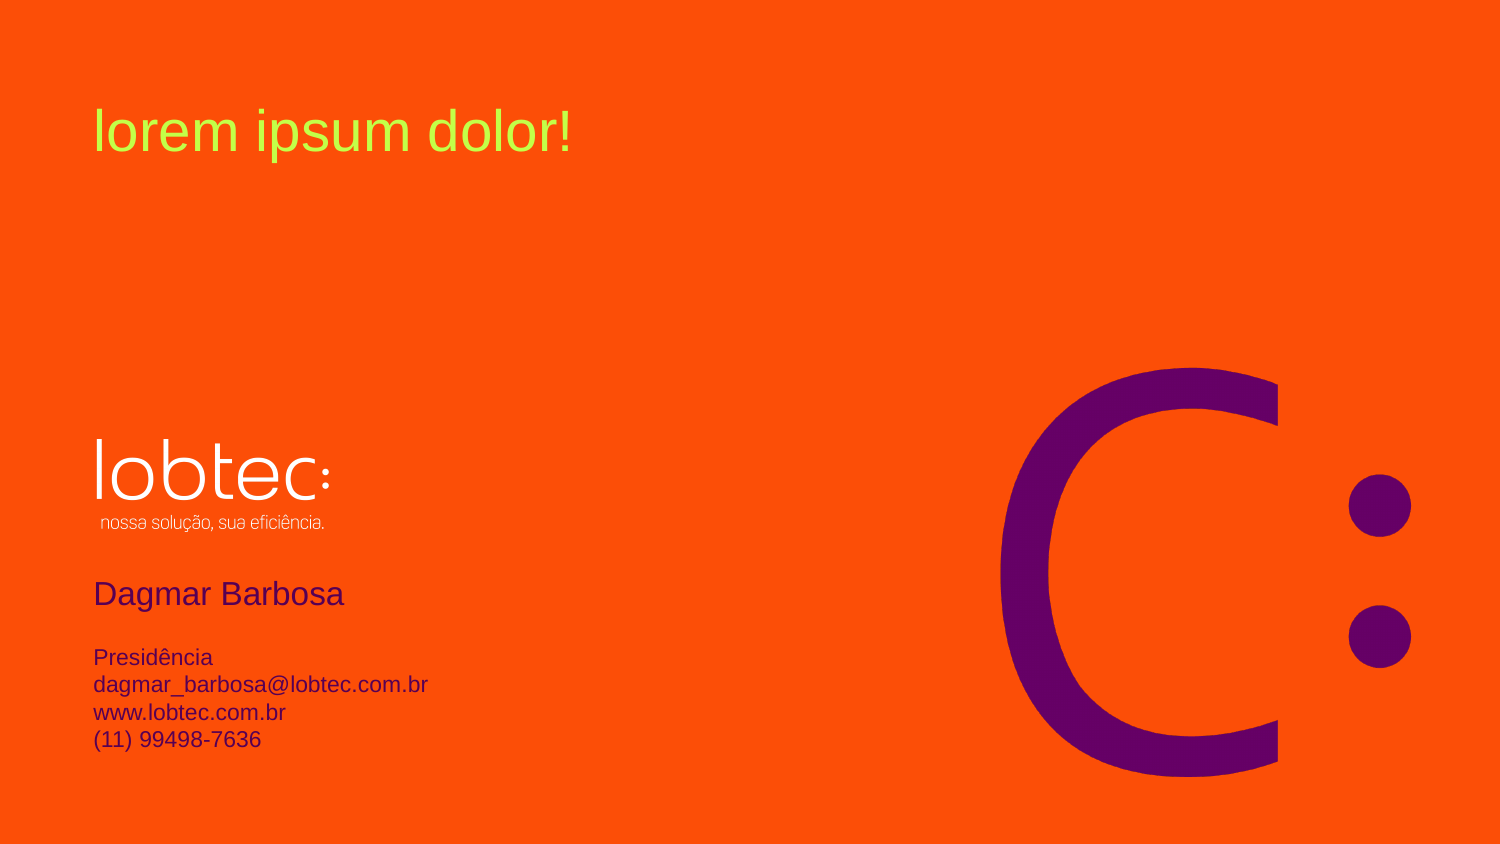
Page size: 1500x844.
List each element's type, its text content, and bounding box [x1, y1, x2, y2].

picture [837, 365, 1500, 779]
picture [80, 422, 345, 547]
title lorem ipsum dolor! [78, 85, 740, 566]
text_box Dagmar Barbosa Presidência dagmar_barbosa@lobtec.com.br www.lobtec.com.br (11) 99498-7636 [78, 565, 538, 760]
